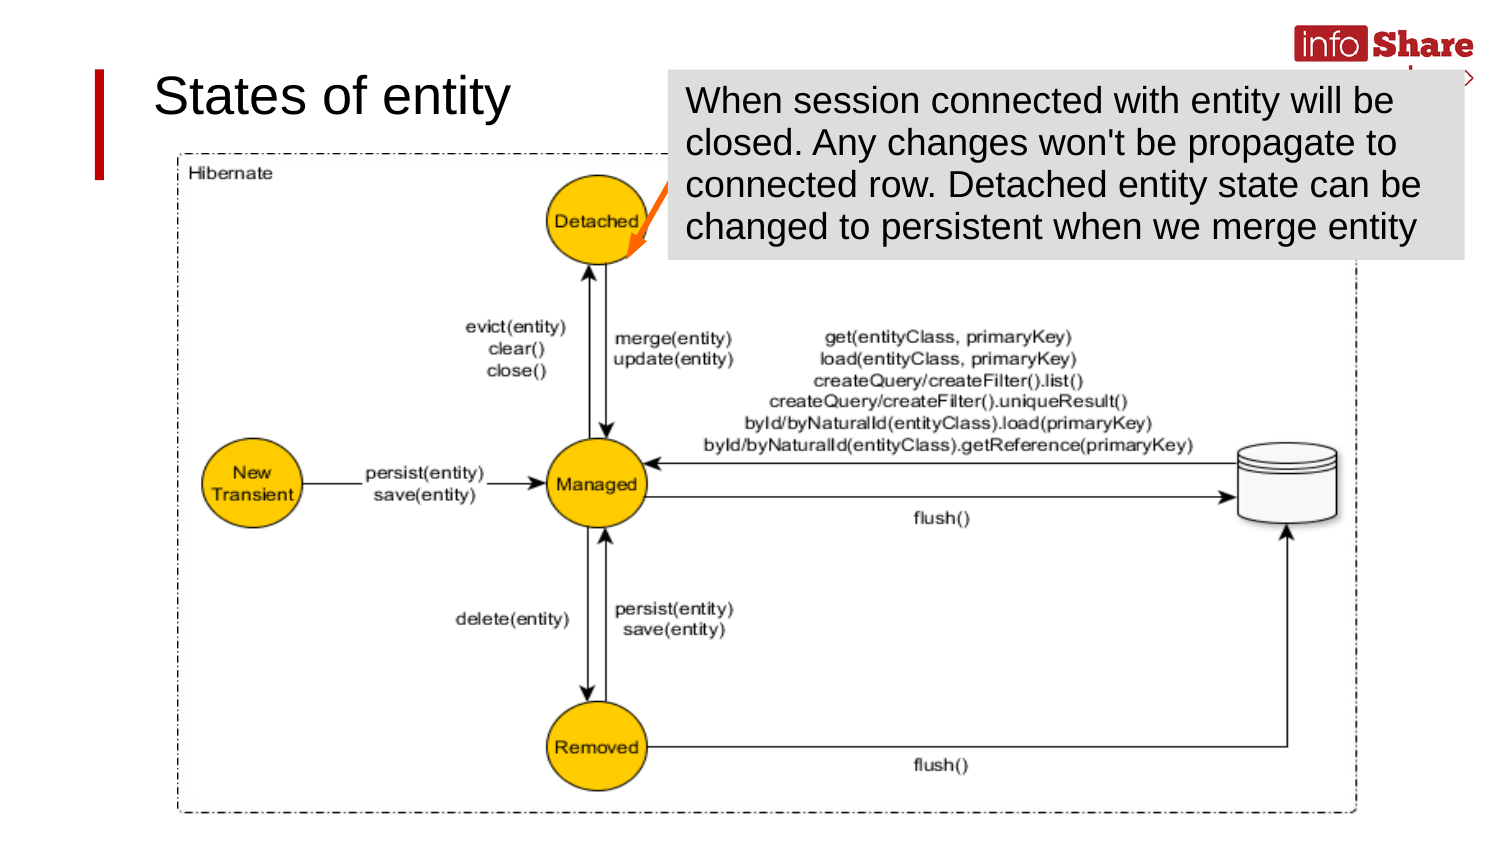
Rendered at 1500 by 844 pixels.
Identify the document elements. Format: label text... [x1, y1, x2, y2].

text_box When session connected with entity will be closed. Any changes won't be propagate to connected row. Detached entity state can be changed to persistent when we merge entity [667, 69, 1465, 260]
picture [177, 187, 1359, 815]
picture [1267, 0, 1500, 117]
title States of entity [138, 45, 668, 187]
